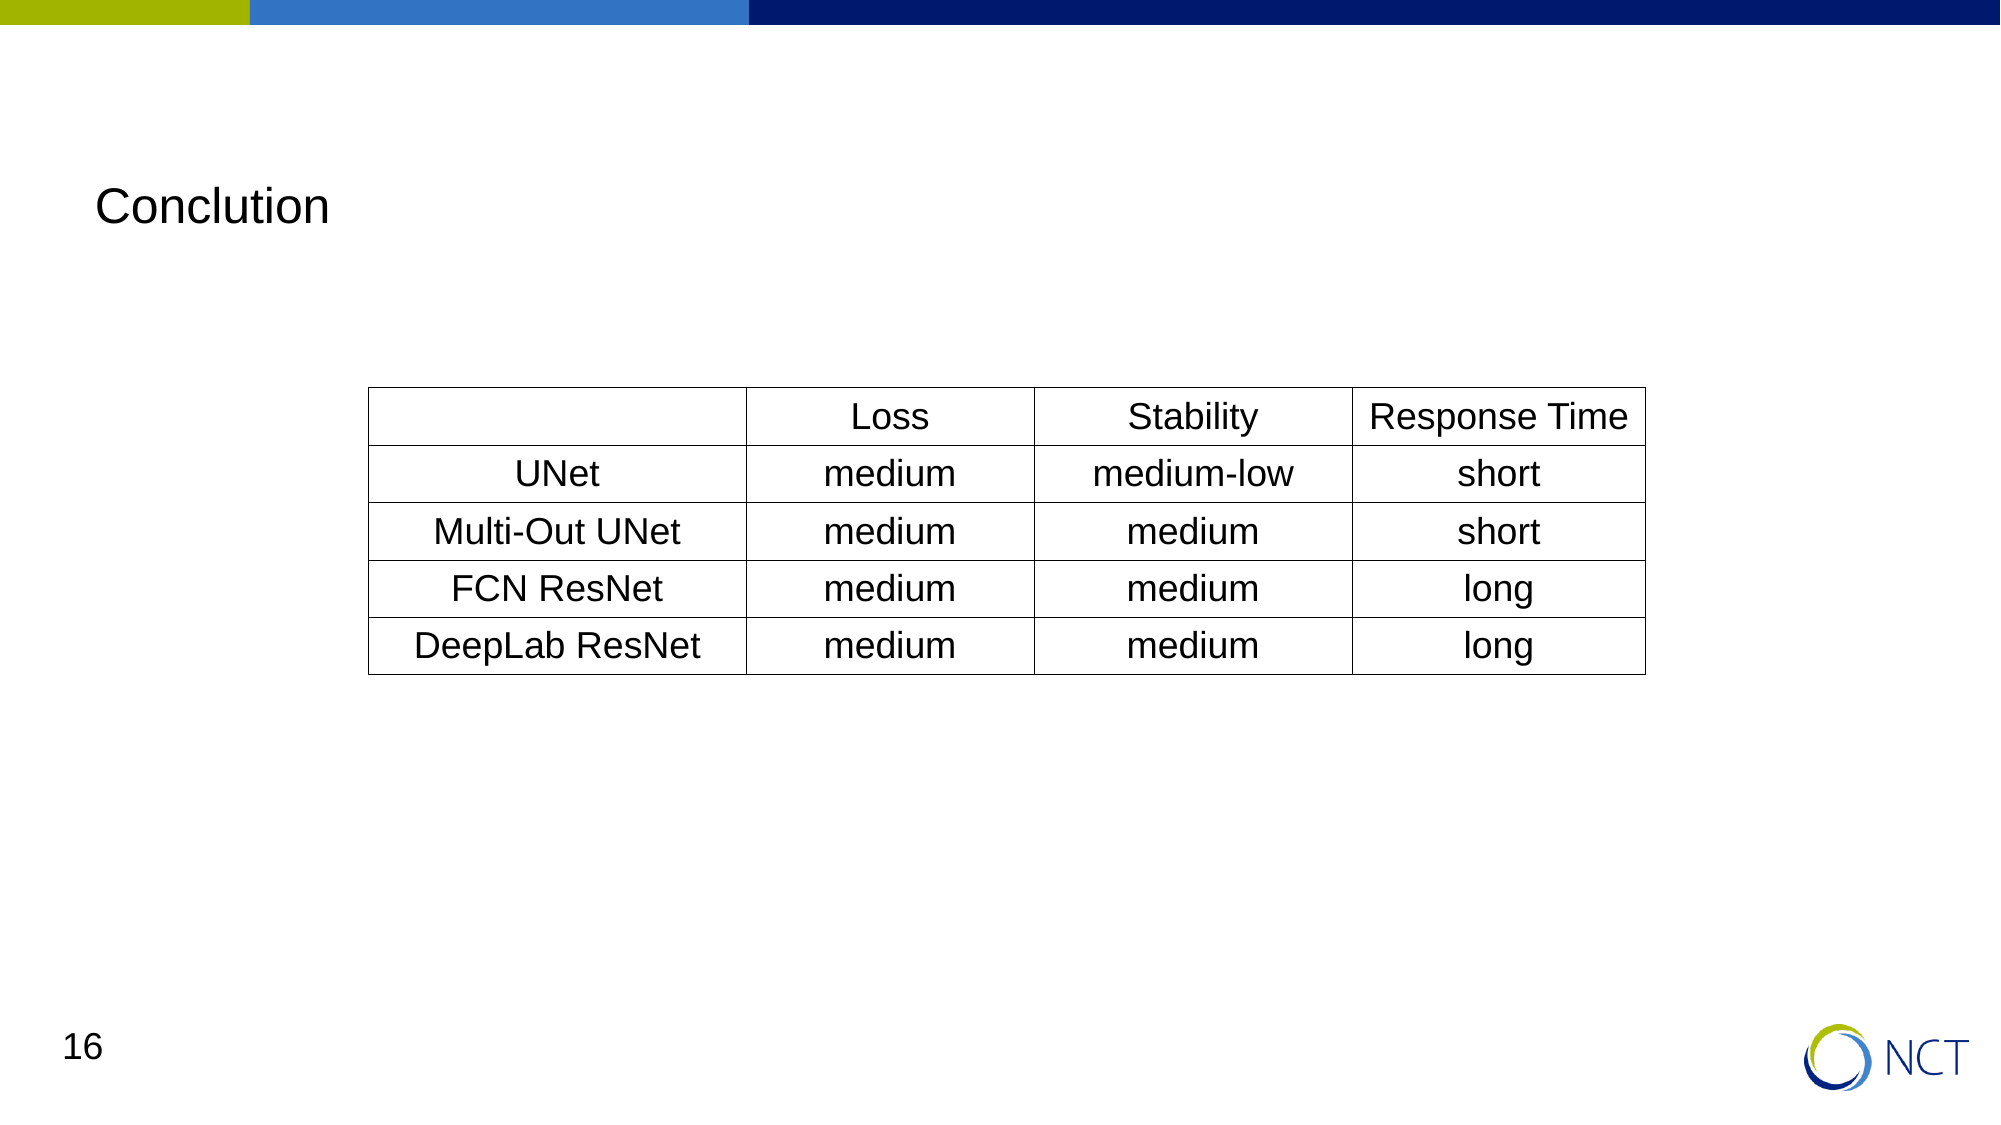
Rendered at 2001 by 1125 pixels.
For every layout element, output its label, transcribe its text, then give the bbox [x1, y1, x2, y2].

table_cell short [1353, 503, 1645, 560]
table_cell medium [747, 561, 1034, 617]
picture [1804, 1024, 1969, 1091]
table_cell medium [1035, 503, 1352, 560]
title Conclution [94, 112, 1886, 300]
table_cell medium [747, 618, 1034, 674]
table_cell DeepLab ResNet [369, 618, 746, 674]
table_cell medium [1035, 618, 1352, 674]
table_cell UNet [369, 446, 746, 502]
table_header [369, 388, 746, 445]
table_header Response Time [1353, 388, 1645, 445]
table_cell long [1353, 561, 1645, 617]
table_header Stability [1035, 388, 1352, 445]
table_cell medium [747, 446, 1034, 502]
table_cell Multi-Out UNet [369, 503, 746, 560]
table_header Loss [747, 388, 1034, 445]
table_cell long [1353, 618, 1645, 674]
table_cell medium-low [1035, 446, 1352, 502]
table_cell medium [1035, 561, 1352, 617]
table_cell medium [747, 503, 1034, 560]
table_cell short [1353, 446, 1645, 502]
table_cell FCN ResNet [369, 561, 746, 617]
